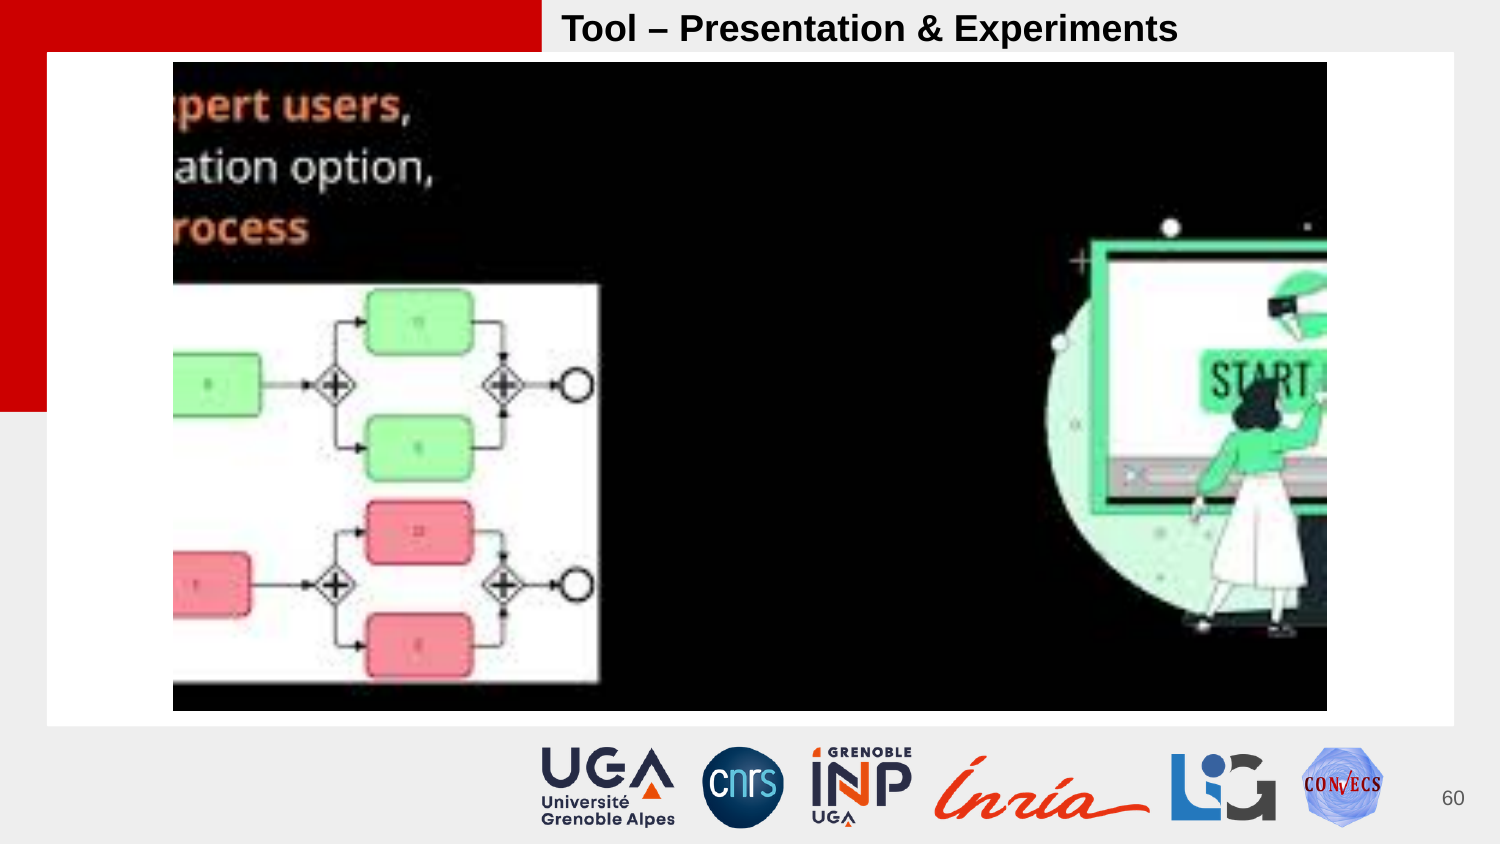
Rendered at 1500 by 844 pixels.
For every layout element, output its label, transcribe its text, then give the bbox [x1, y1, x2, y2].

text_box Tool – Presentation & Experiments [546, 0, 1441, 55]
slide_number <numéro> [1389, 764, 1480, 830]
picture [0, 0, 1500, 844]
